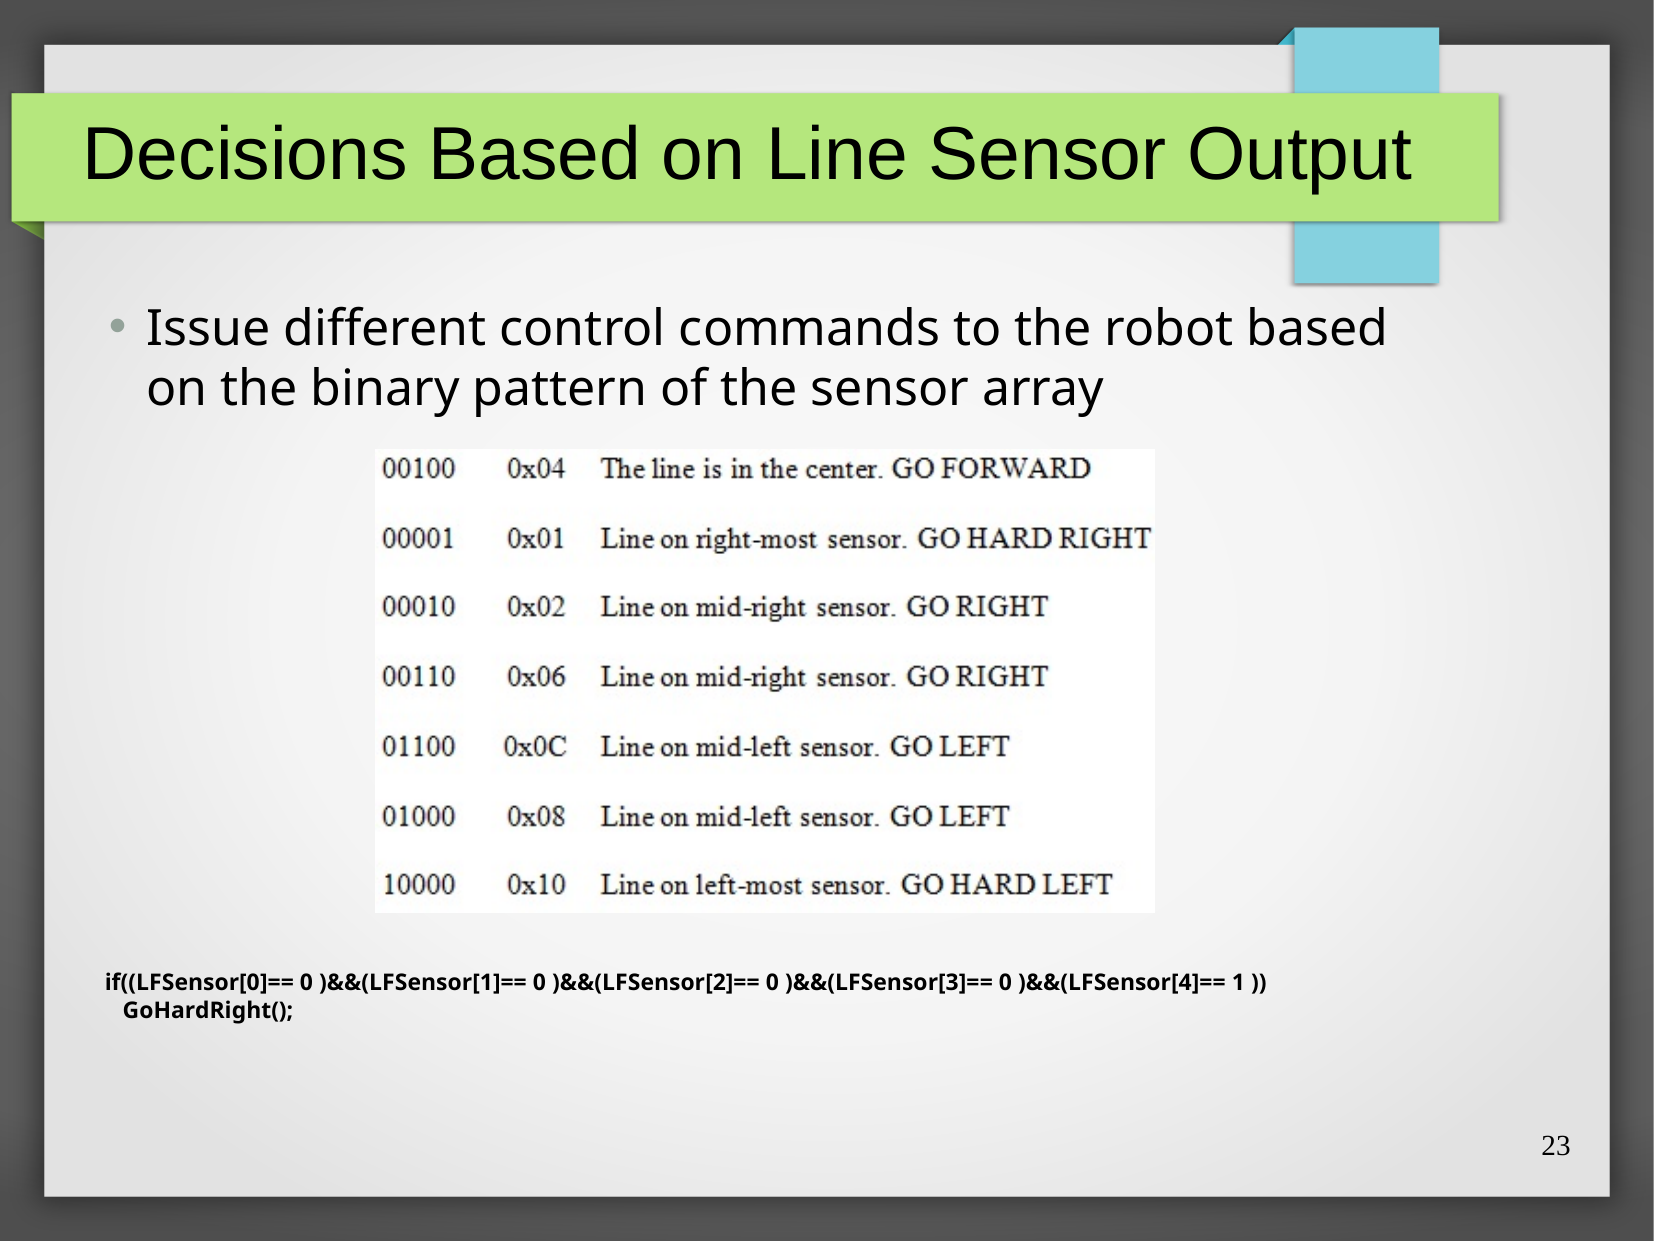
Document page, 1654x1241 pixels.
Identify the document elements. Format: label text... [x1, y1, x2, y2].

picture [0, 0, 1654, 1241]
text_box if((LFSensor[0]== 0 )&&(LFSensor[1]== 0 )&&(LFSensor[2]== 0 )&&(LFSensor[3]== 0 )&&(LFSensor[4]== 1 )) GoHardRight(); [90, 960, 1591, 1031]
text_box Issue different control commands to the robot based on the binary pattern of the sensor array [75, 287, 1450, 475]
title Decisions Based on Line Sensor Output [82, 69, 1456, 238]
